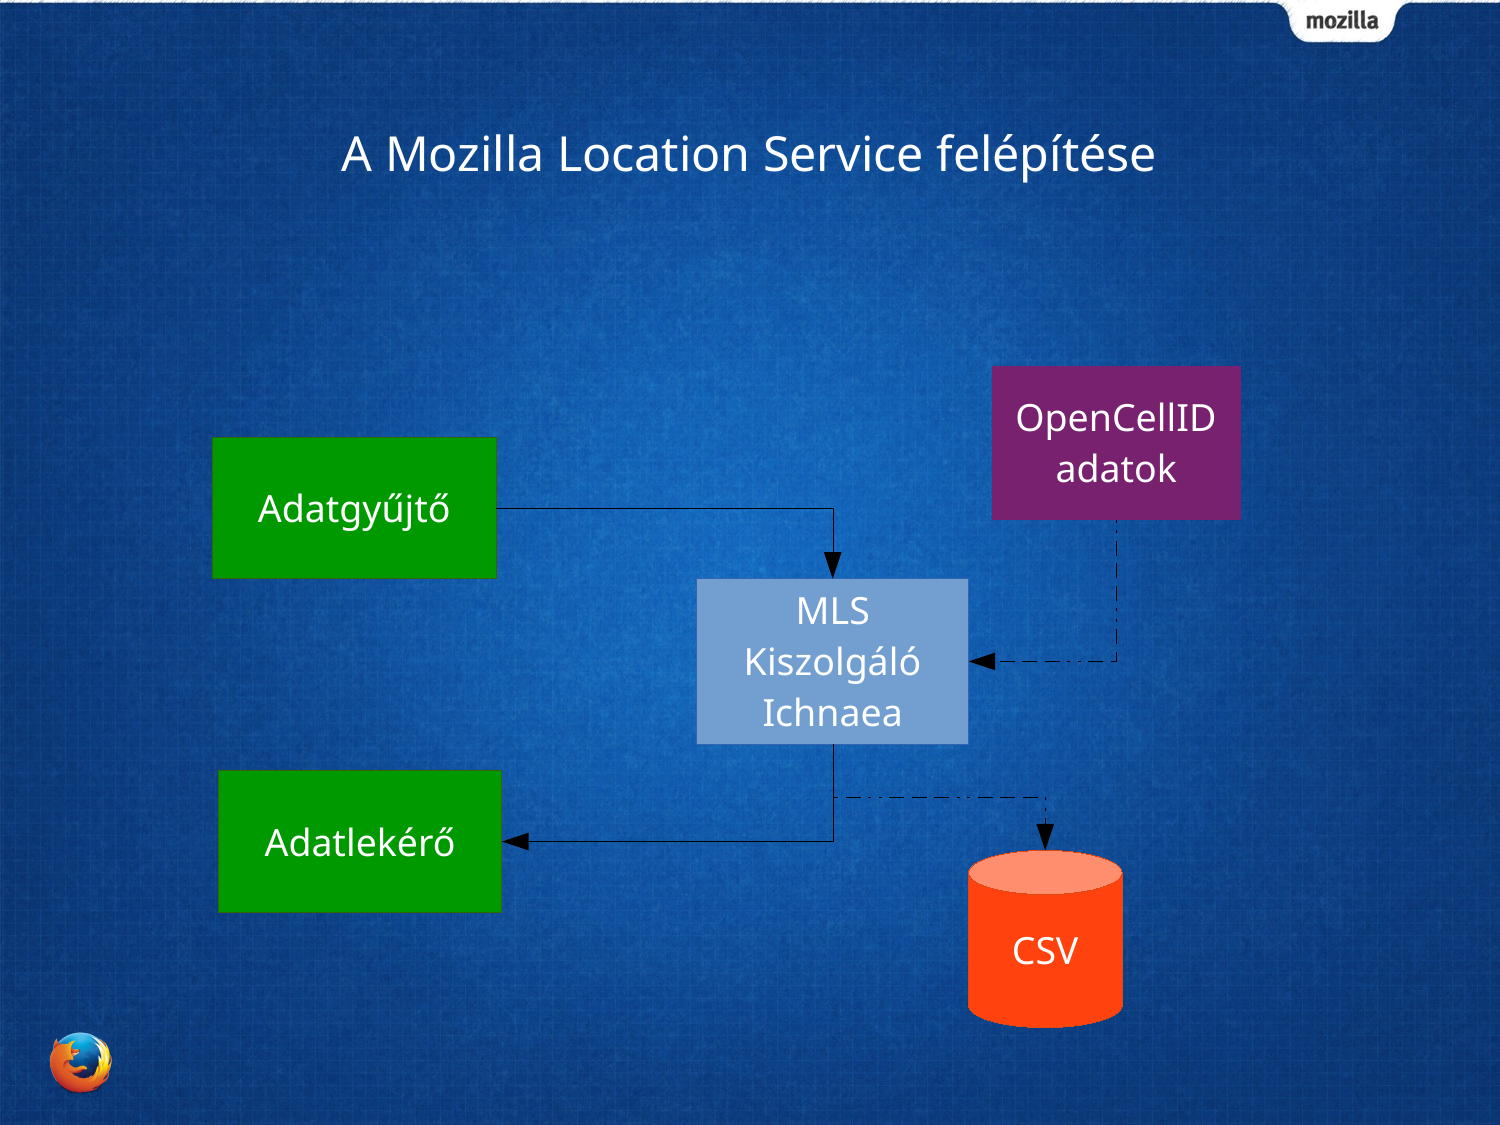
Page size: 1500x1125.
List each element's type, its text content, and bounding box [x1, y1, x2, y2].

title A Mozilla Location Service felépítése [75, 45, 1425, 233]
text_box CSV [968, 874, 1123, 1028]
picture [0, 0, 1500, 1125]
text_box OpenCellID adatok [992, 366, 1241, 520]
text_box MLS Kiszolgáló Ichnaea [696, 578, 969, 745]
text_box Adatgyűjtő [212, 437, 497, 579]
text_box Adatlekérő [218, 770, 502, 913]
